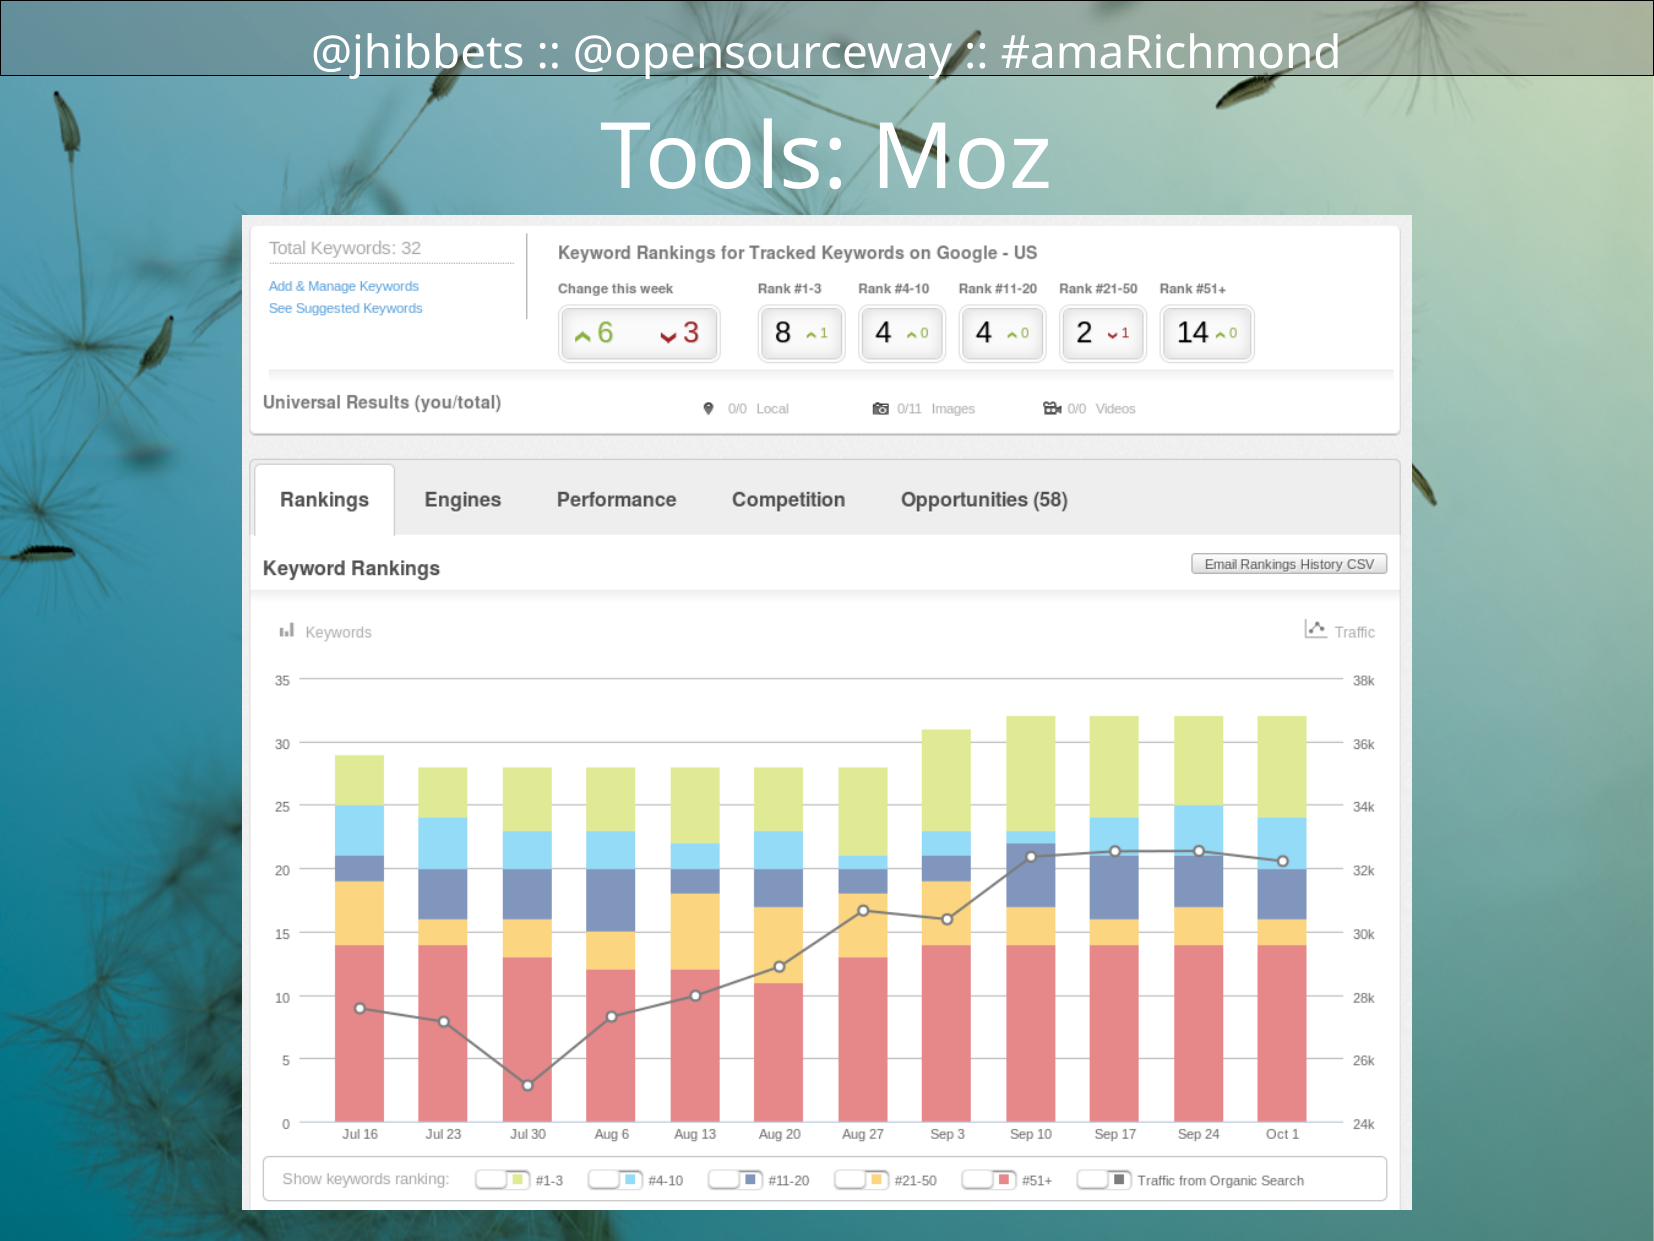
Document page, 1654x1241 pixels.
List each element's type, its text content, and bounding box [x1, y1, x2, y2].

picture [0, 76, 1654, 1241]
title Tools: Moz [82, 49, 1571, 257]
